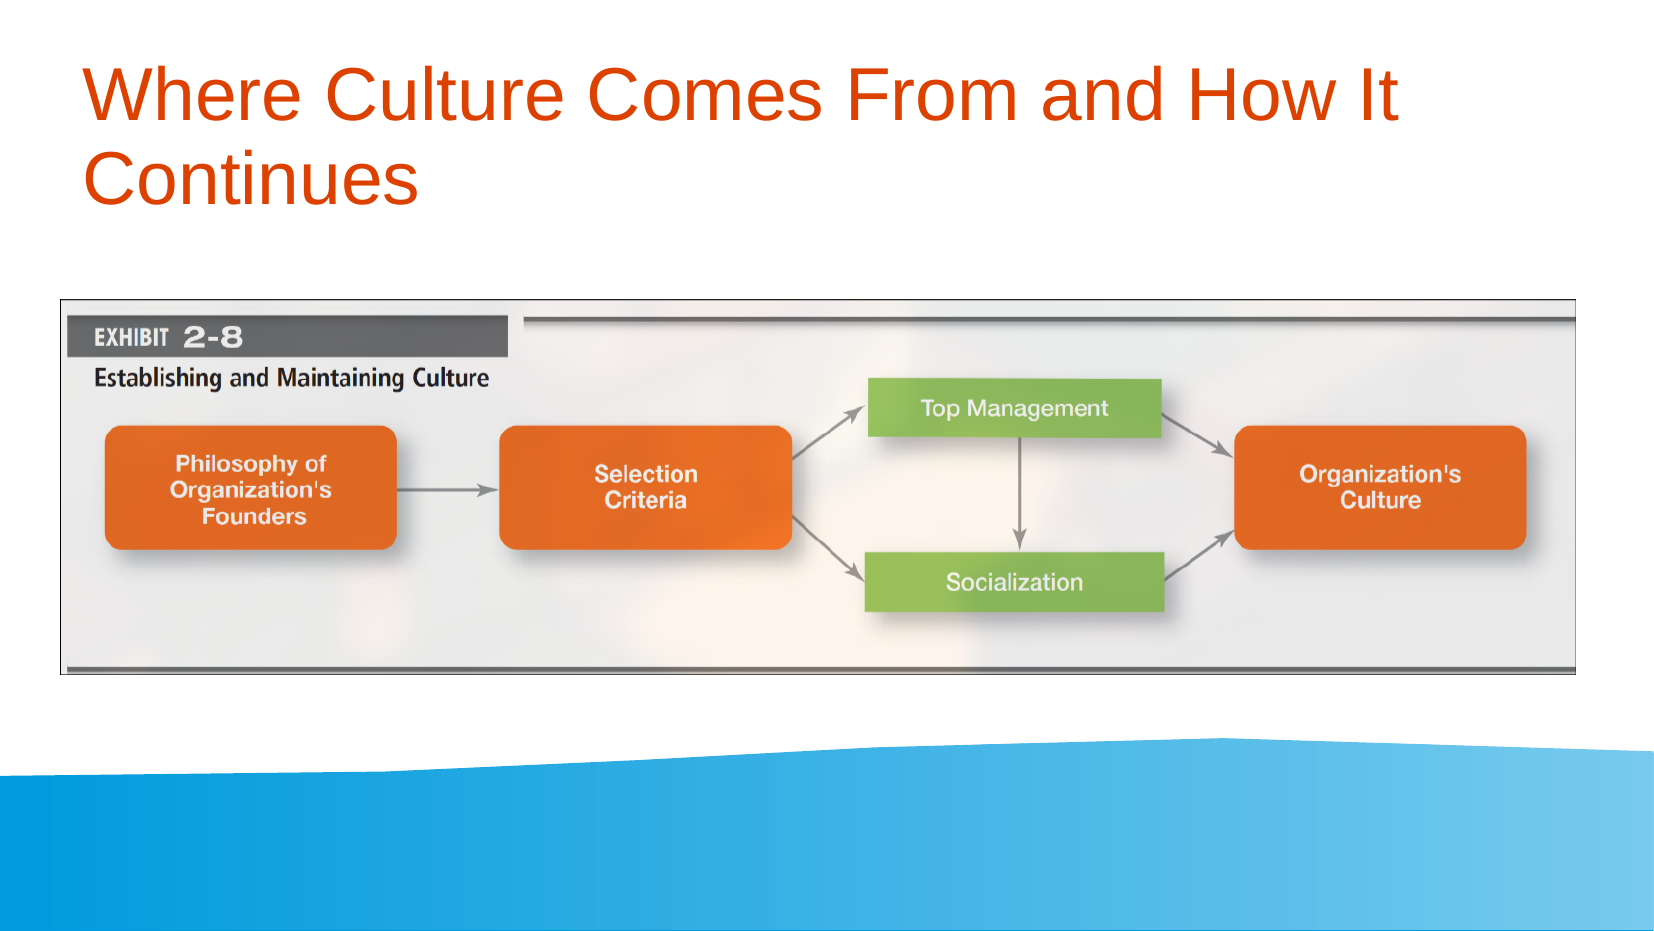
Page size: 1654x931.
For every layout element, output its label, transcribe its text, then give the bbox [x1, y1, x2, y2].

title Where Culture Comes From and How It Continues [23, 47, 1501, 226]
picture [60, 299, 1576, 676]
